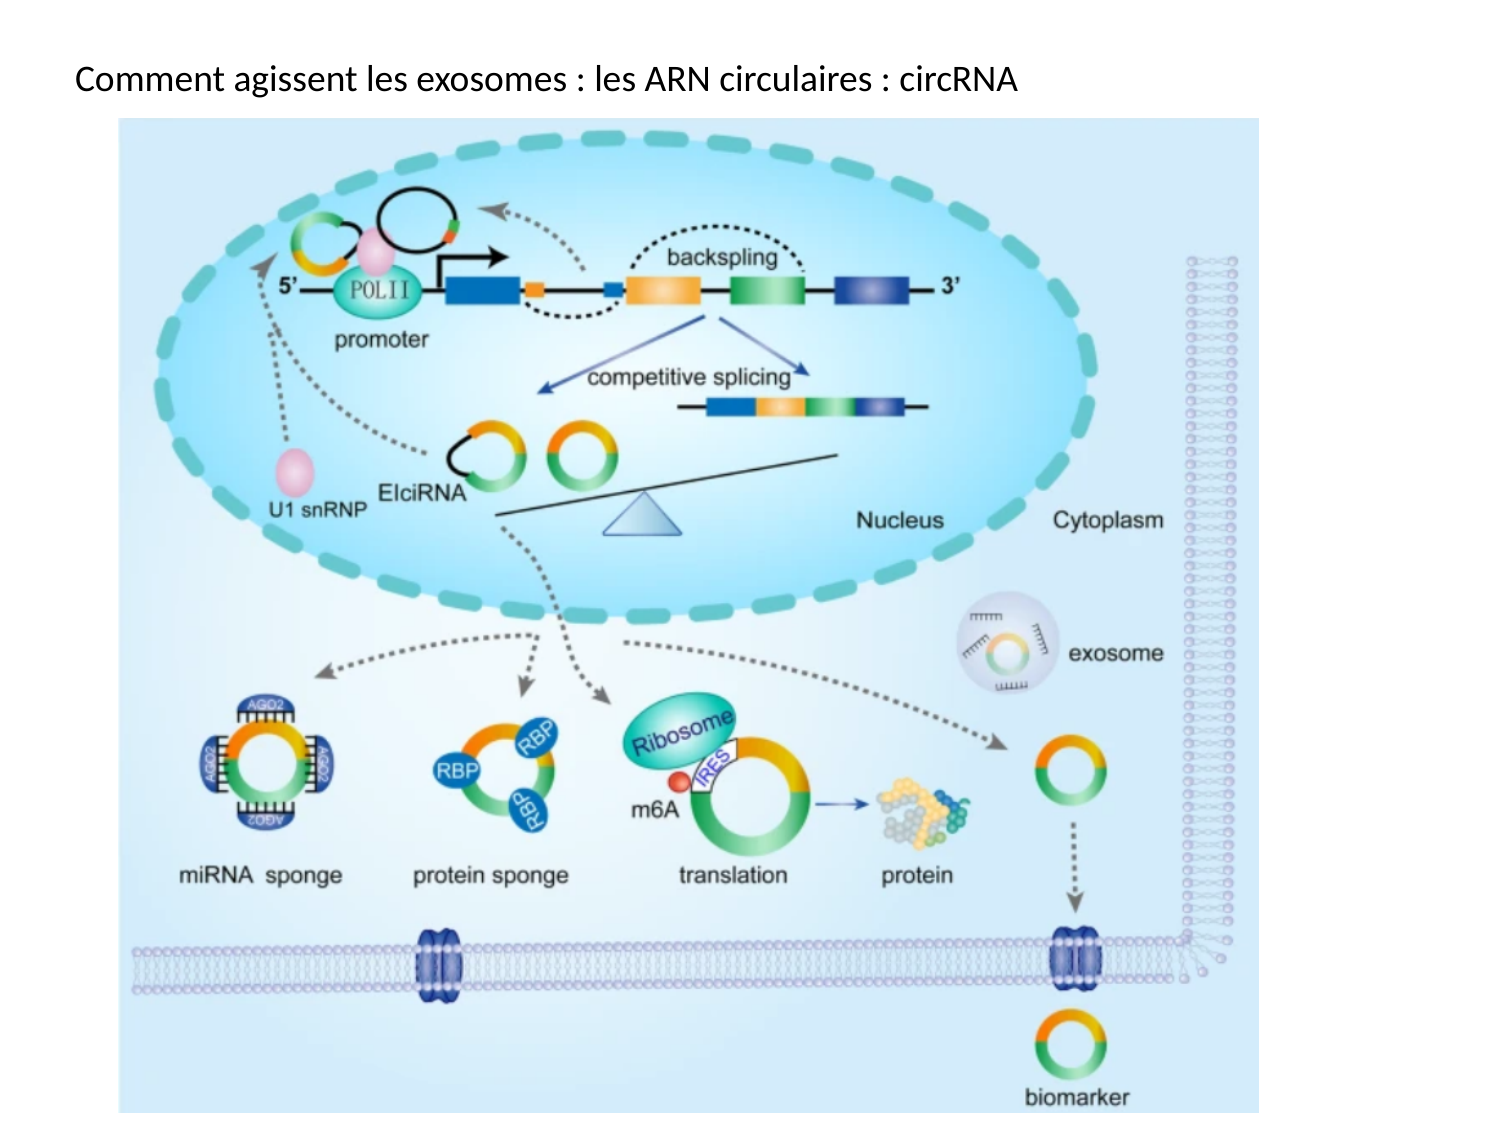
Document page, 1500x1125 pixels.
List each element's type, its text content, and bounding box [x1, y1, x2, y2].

picture [118, 118, 1259, 1113]
title Comment agissent les exosomes : les ARN circulaires : circRNA [75, 45, 1425, 119]
